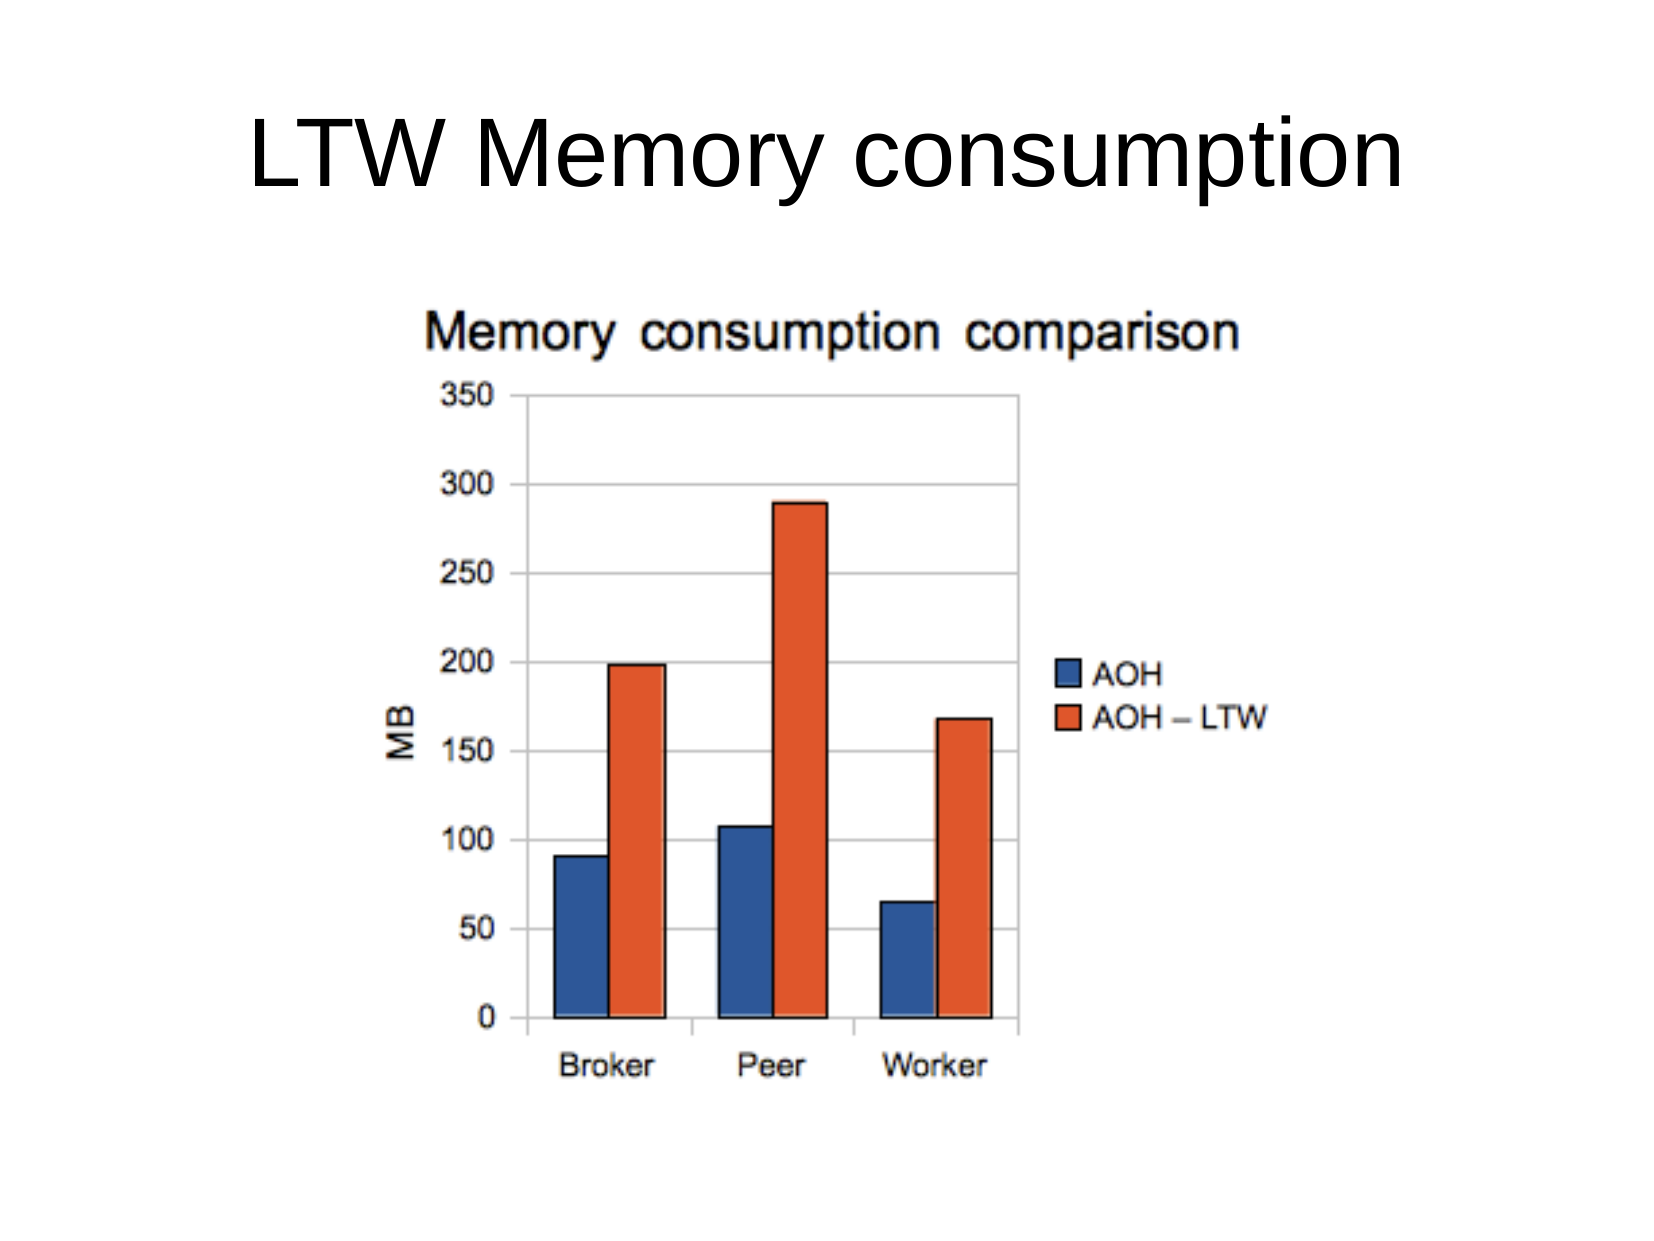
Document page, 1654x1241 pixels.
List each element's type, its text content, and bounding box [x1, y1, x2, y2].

title LTW Memory consumption [82, 49, 1571, 257]
picture [360, 290, 1293, 1109]
